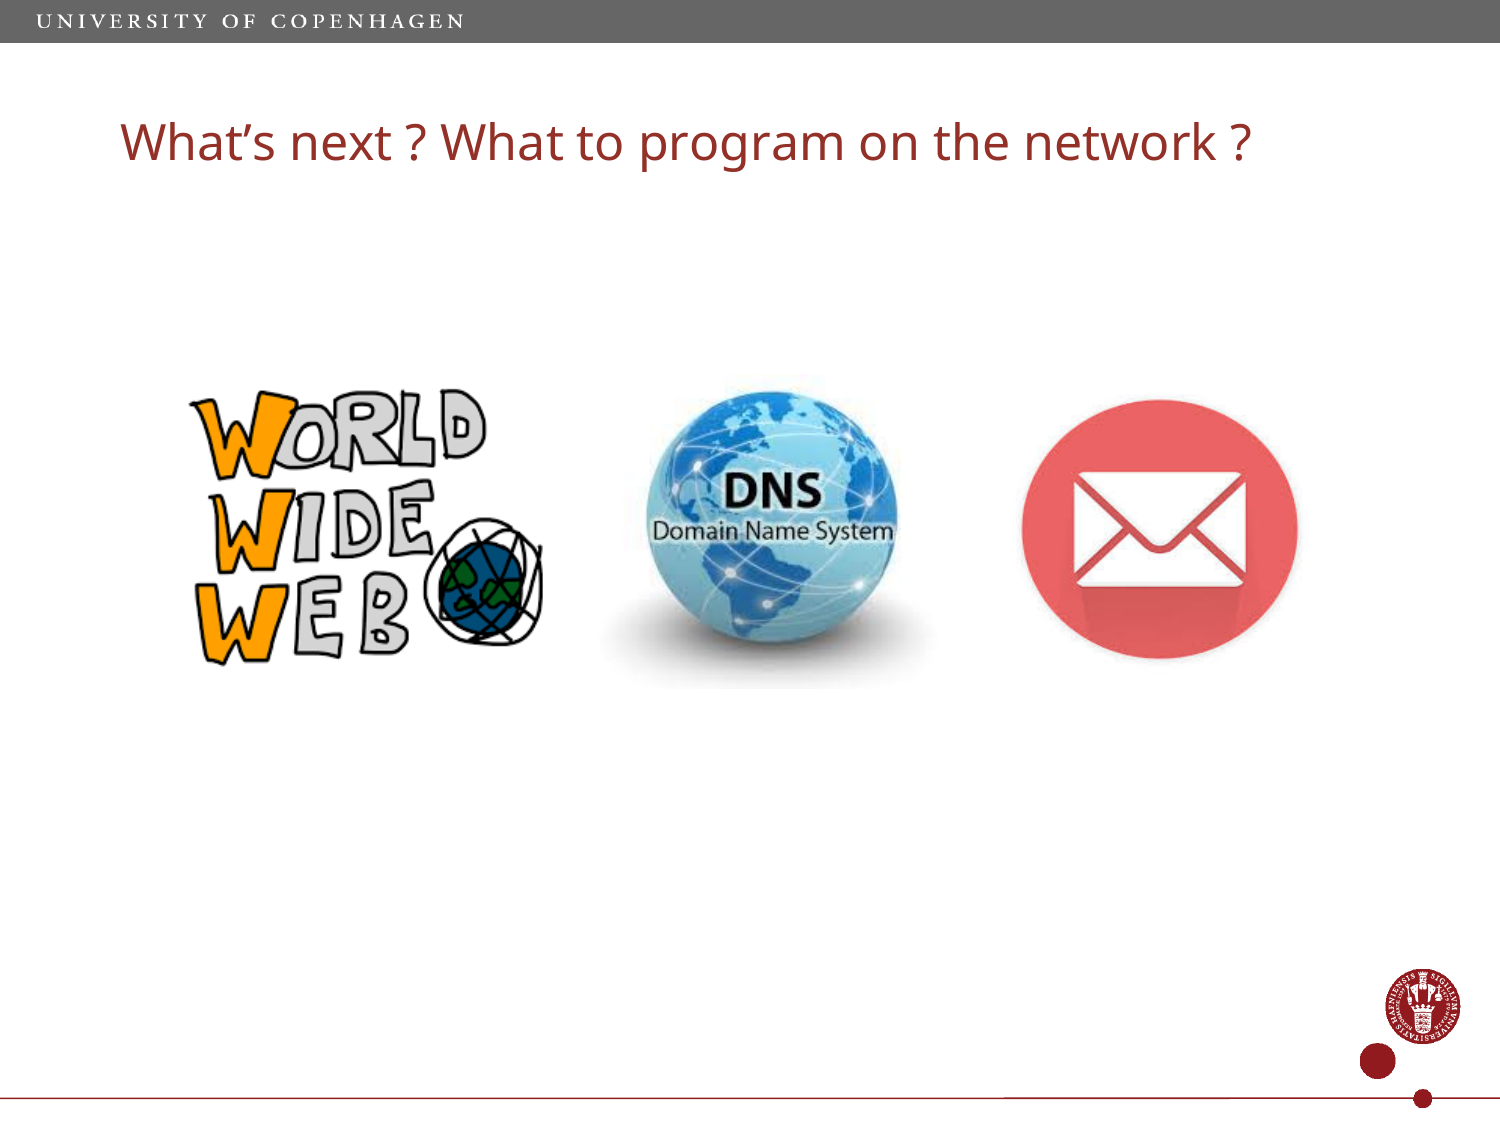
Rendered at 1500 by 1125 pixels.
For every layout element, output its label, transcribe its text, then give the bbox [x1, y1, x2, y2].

picture [575, 374, 968, 689]
picture [168, 369, 558, 673]
text_box What’s next ? What to program on the network ? [120, 75, 1278, 171]
picture [0, 910, 1500, 1122]
picture [1005, 384, 1315, 676]
